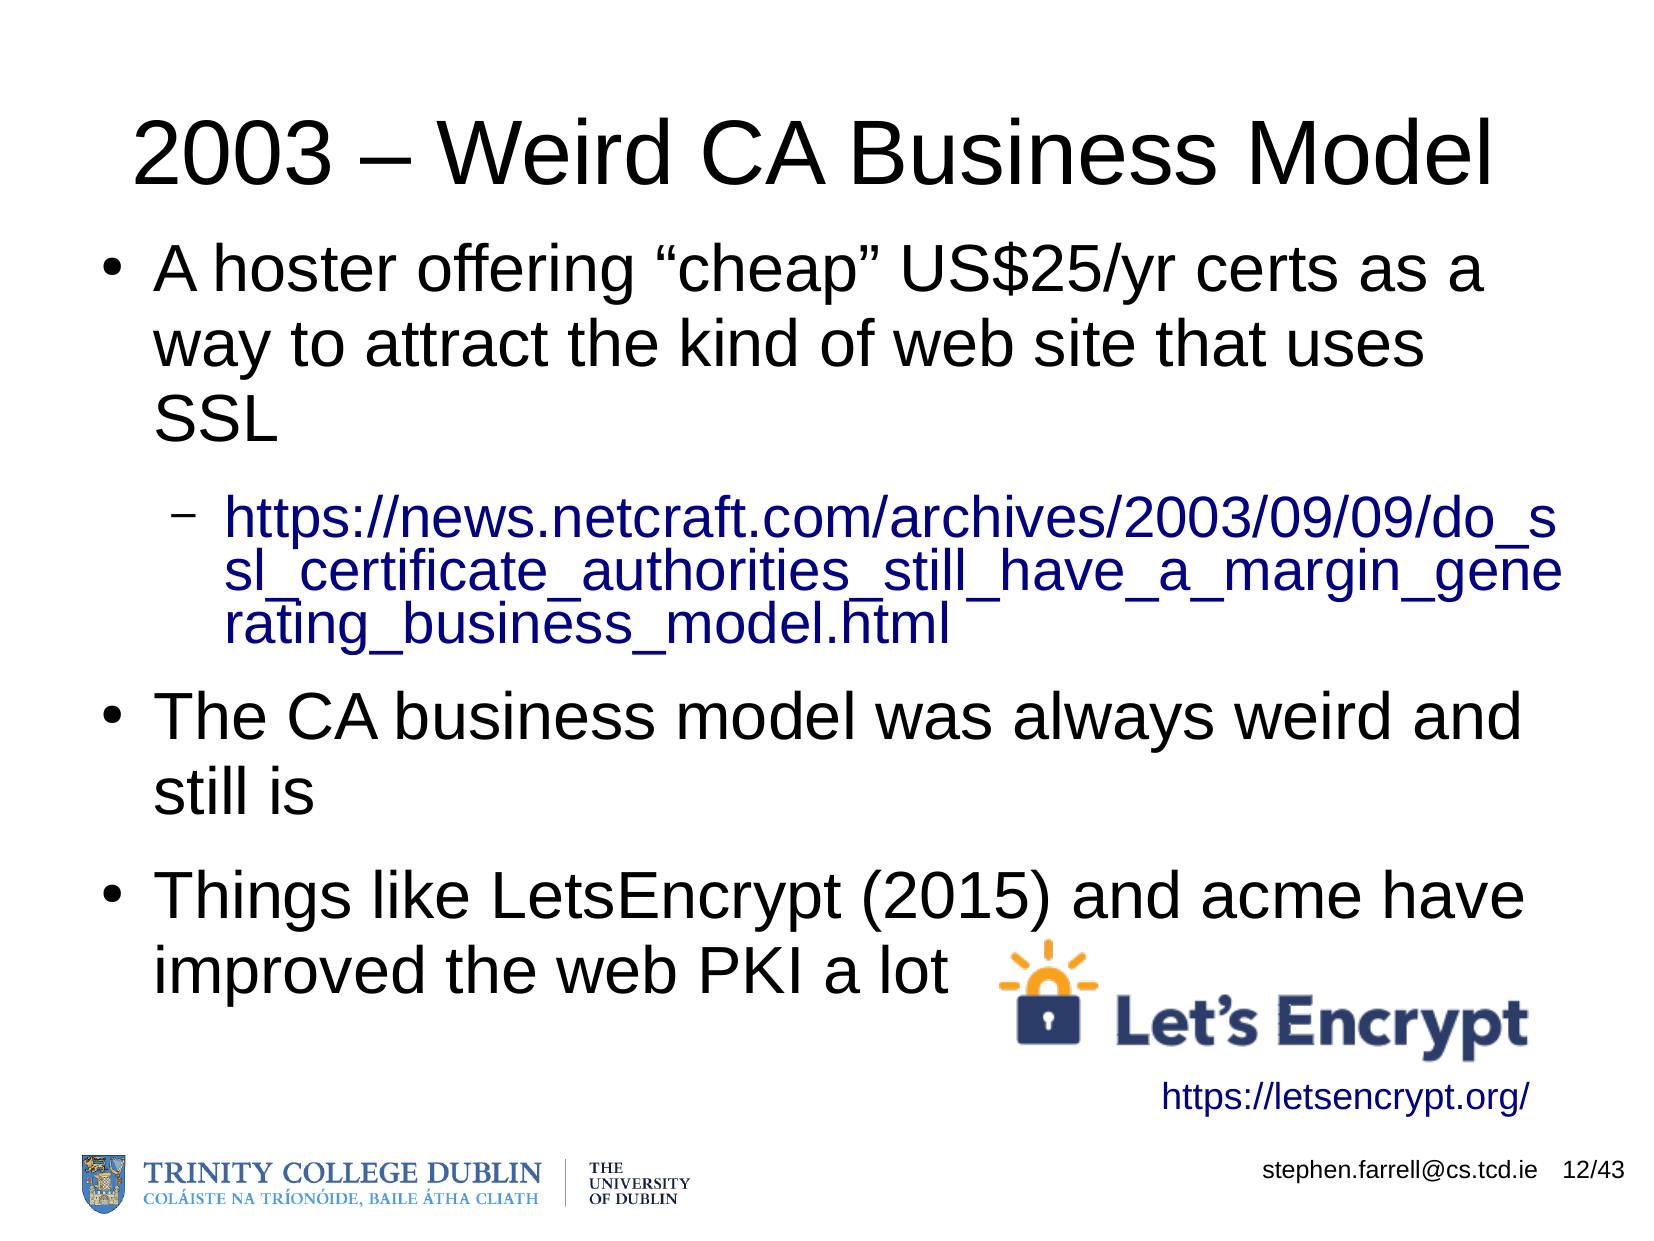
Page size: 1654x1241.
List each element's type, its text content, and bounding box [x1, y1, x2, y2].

picture [82, 1155, 694, 1214]
picture [998, 937, 1529, 1064]
text_box https://letsencrypt.org/ [1146, 1068, 1546, 1126]
title 2003 – Weird CA Business Model [82, 49, 1571, 231]
list A hoster offering “cheap” US$25/yr certs as a way to attract the kind of web site that uses SSL https://news.netcraft.com/archives/2003/09/09/do_ssl_certificate_authorities_still_have_a_margin_generating_business_model.html The CA business model was always weird and still is Things like LetsEncrypt (2015) and acme have improved the web PKI a lot [82, 231, 1571, 951]
